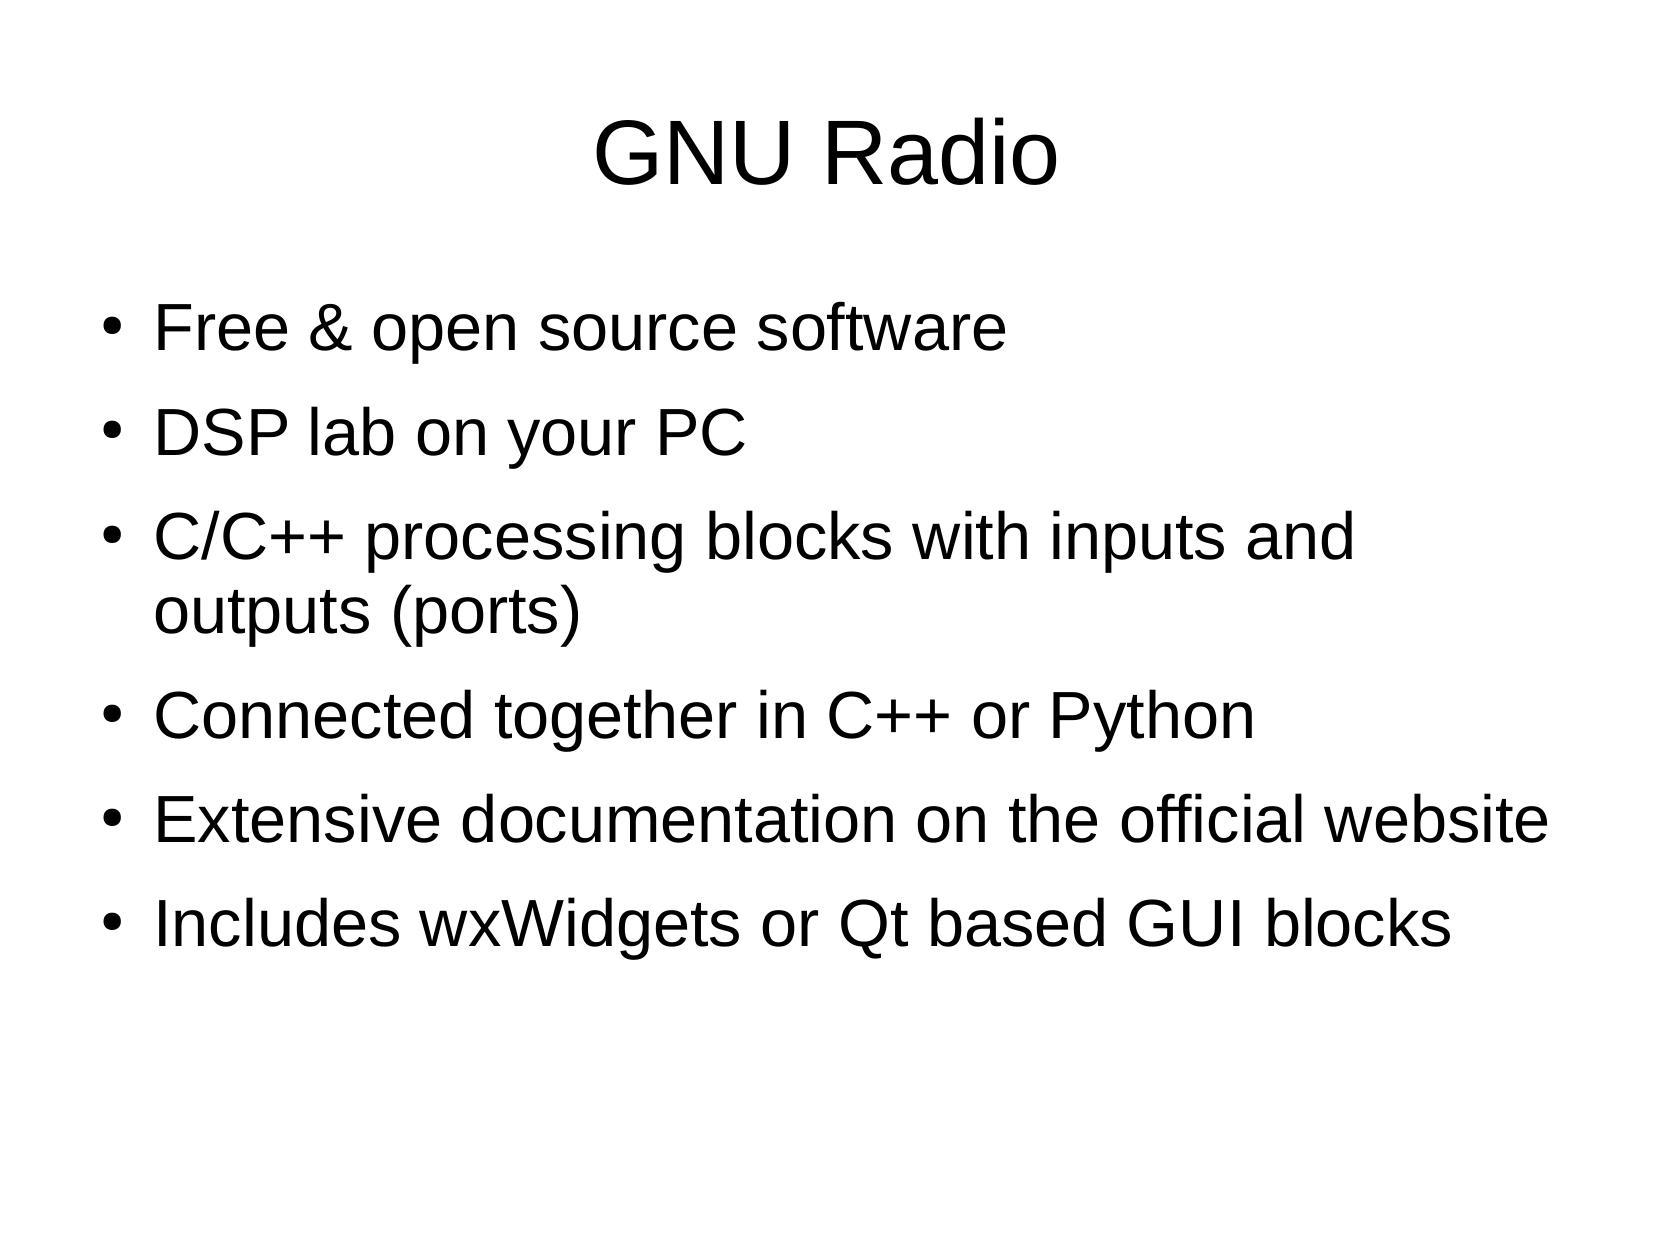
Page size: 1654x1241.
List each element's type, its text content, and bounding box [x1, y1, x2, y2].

list Free & open source software DSP lab on your PC C/C++ processing blocks with inputs and outputs (ports) Connected together in C++ or Python Extensive documentation on the official website Includes wxWidgets or Qt based GUI blocks [82, 290, 1571, 1010]
title GNU Radio [82, 49, 1571, 257]
